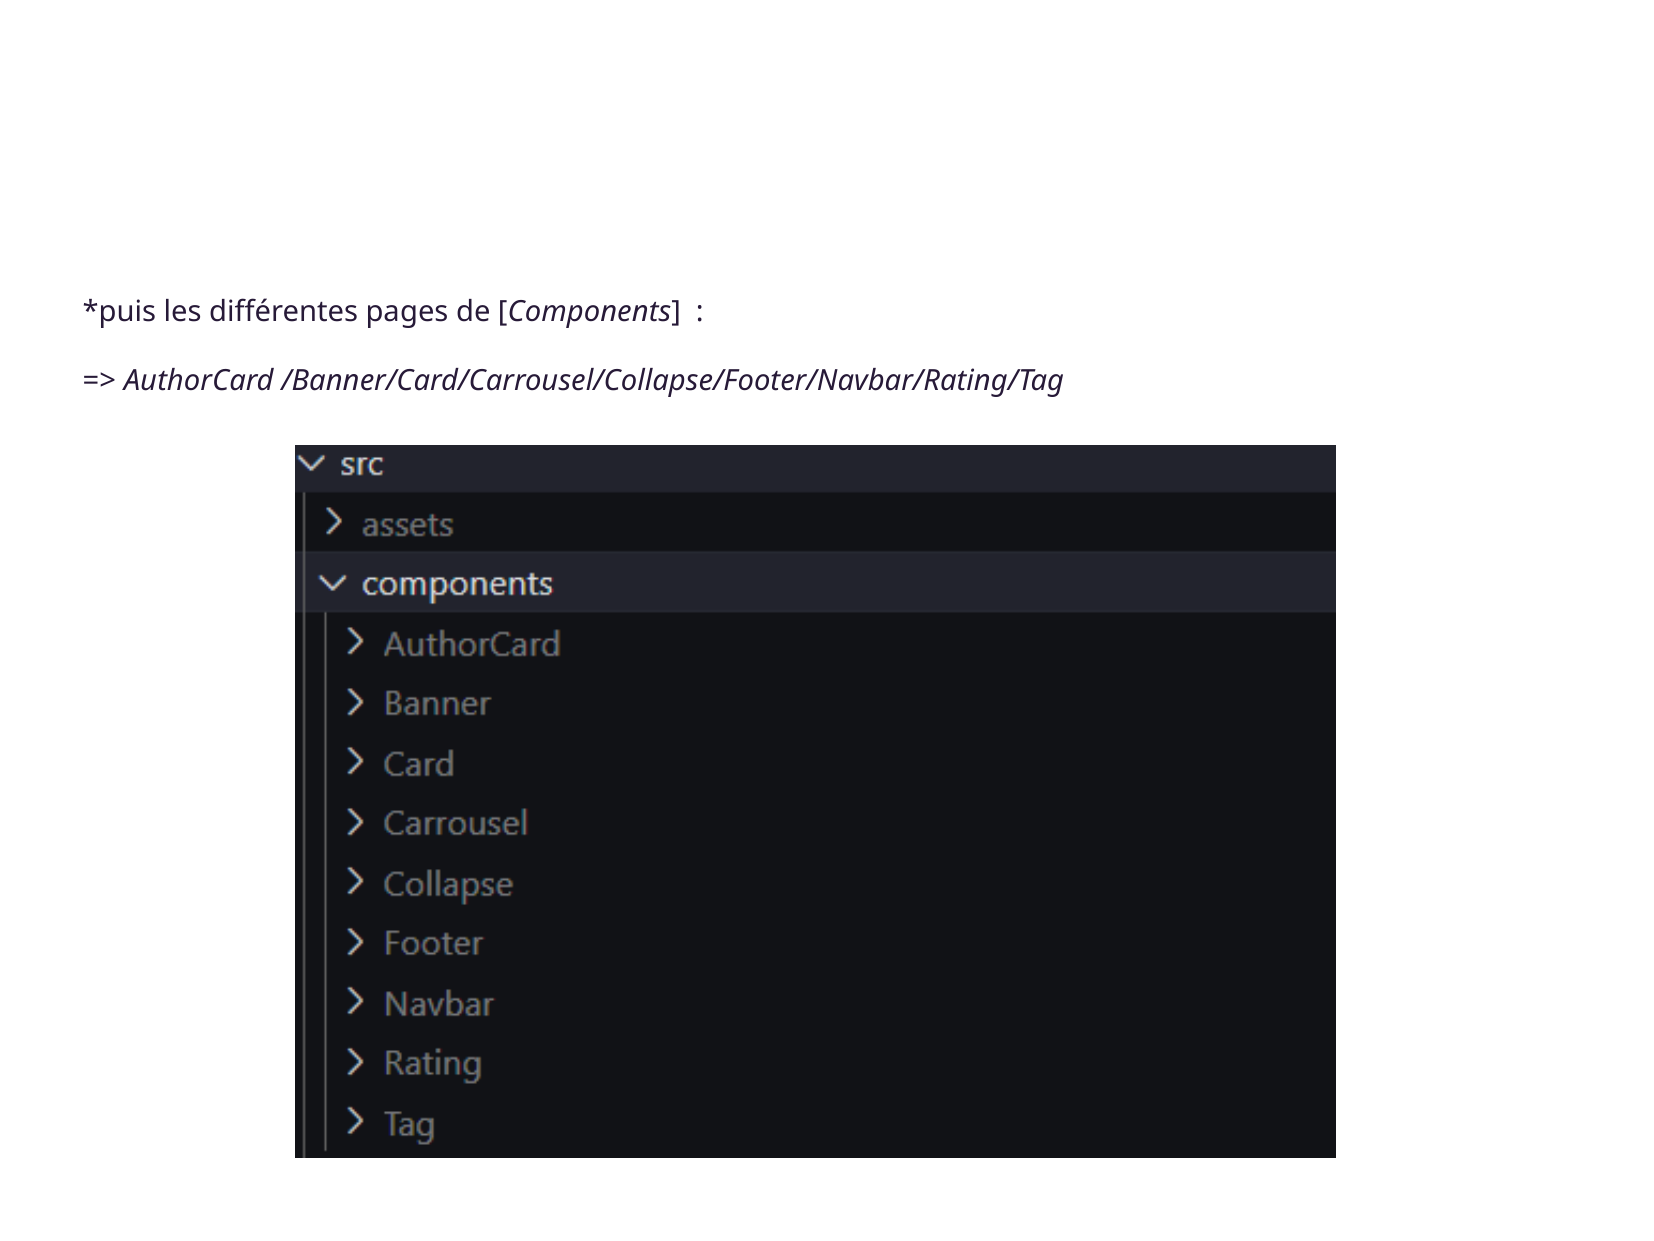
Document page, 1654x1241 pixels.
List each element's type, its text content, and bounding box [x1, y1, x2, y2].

picture [295, 445, 1336, 1158]
list *puis les différentes pages de [Components] : => AuthorCard /Banner/Card/Carrousel/Collapse/Footer/Navbar/Rating/Tag [82, 290, 1571, 1109]
